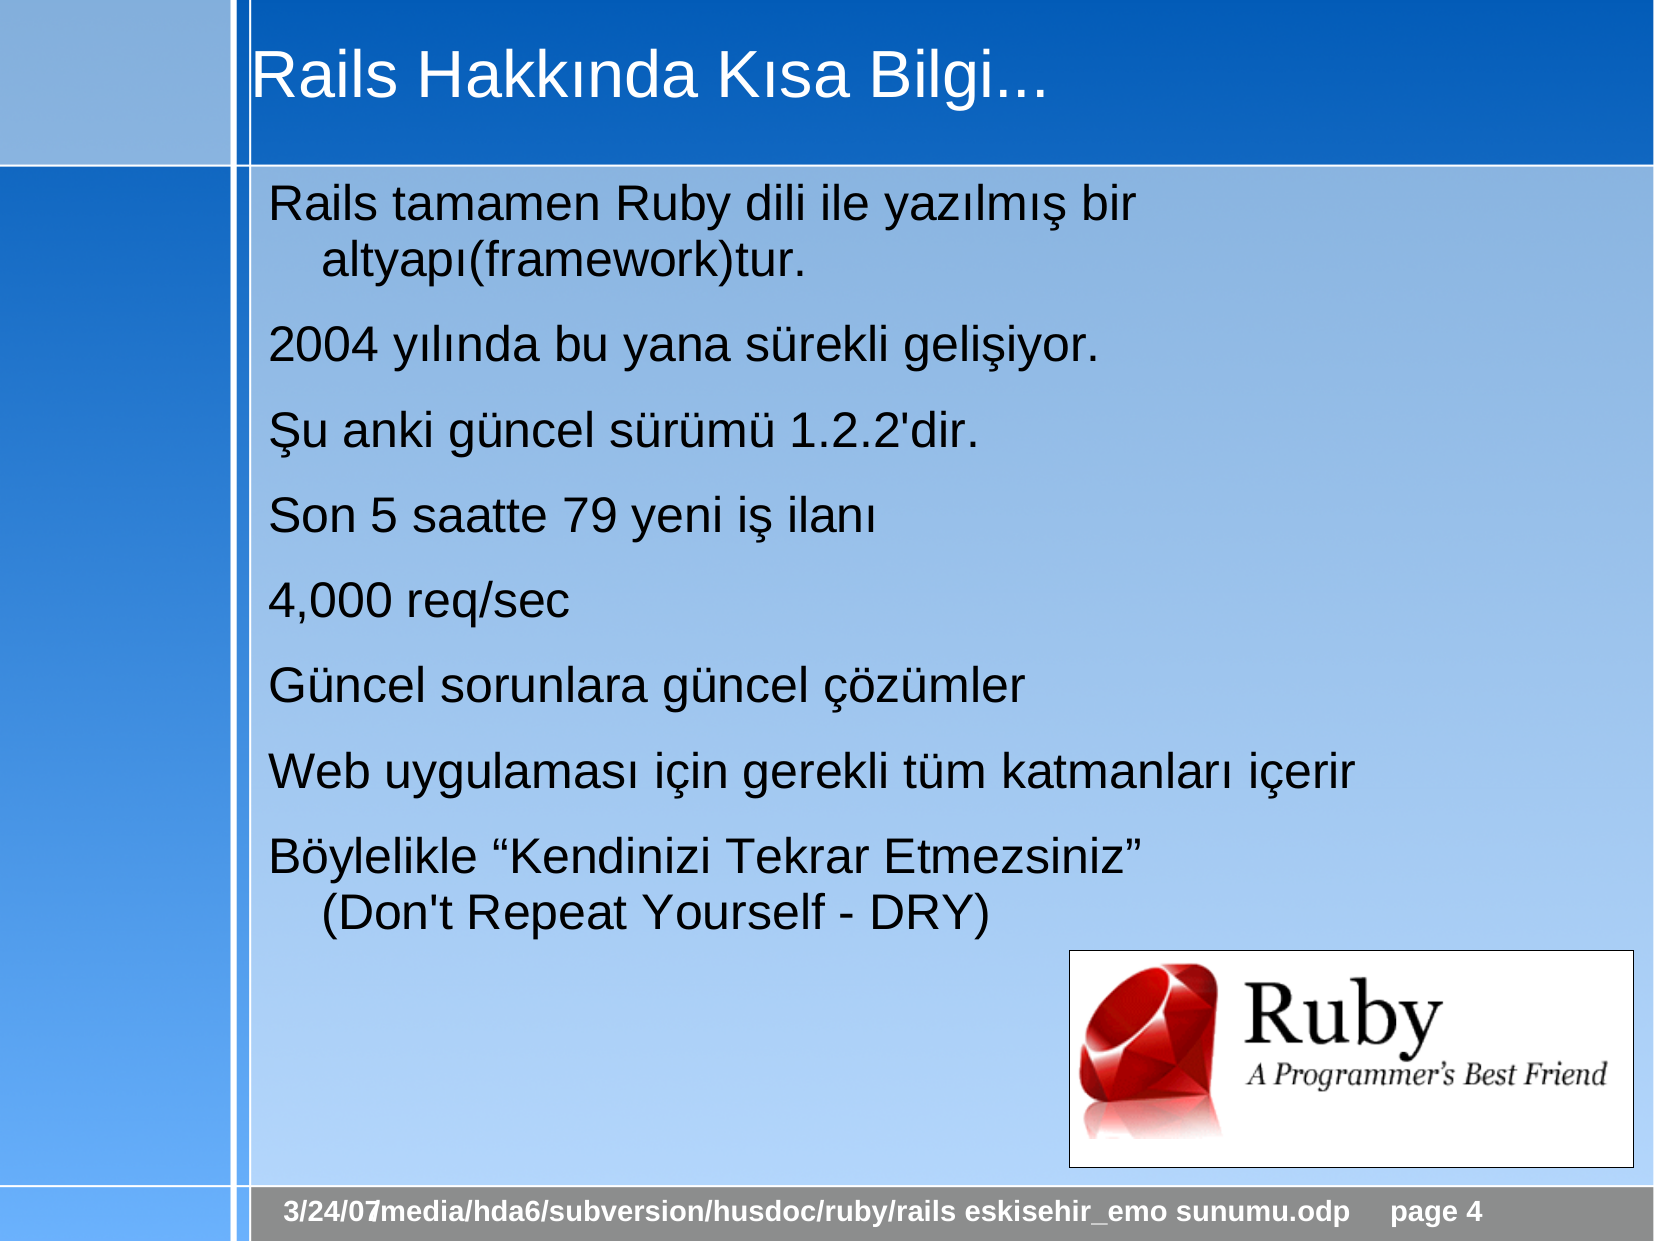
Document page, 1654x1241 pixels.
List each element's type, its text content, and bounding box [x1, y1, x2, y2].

picture [0, 0, 1654, 1241]
list Rails tamamen Ruby dili ile yazılmış bir altyapı(framework)tur. 2004 yılında bu yana sürekli gelişiyor. Şu anki güncel sürümü 1.2.2'dir. Son 5 saatte 79 yeni iş ilanı 4,000 req/sec Güncel sorunlara güncel çözümler Web uygulaması için gerekli tüm katmanları içerir Böylelikle “Kendinizi Tekrar Etmezsiniz” (Don't Repeat Yourself - DRY) [250, 175, 1477, 1051]
title Rails Hakkında Kısa Bilgi... [250, 11, 1477, 137]
text_box [1069, 1139, 1634, 1168]
